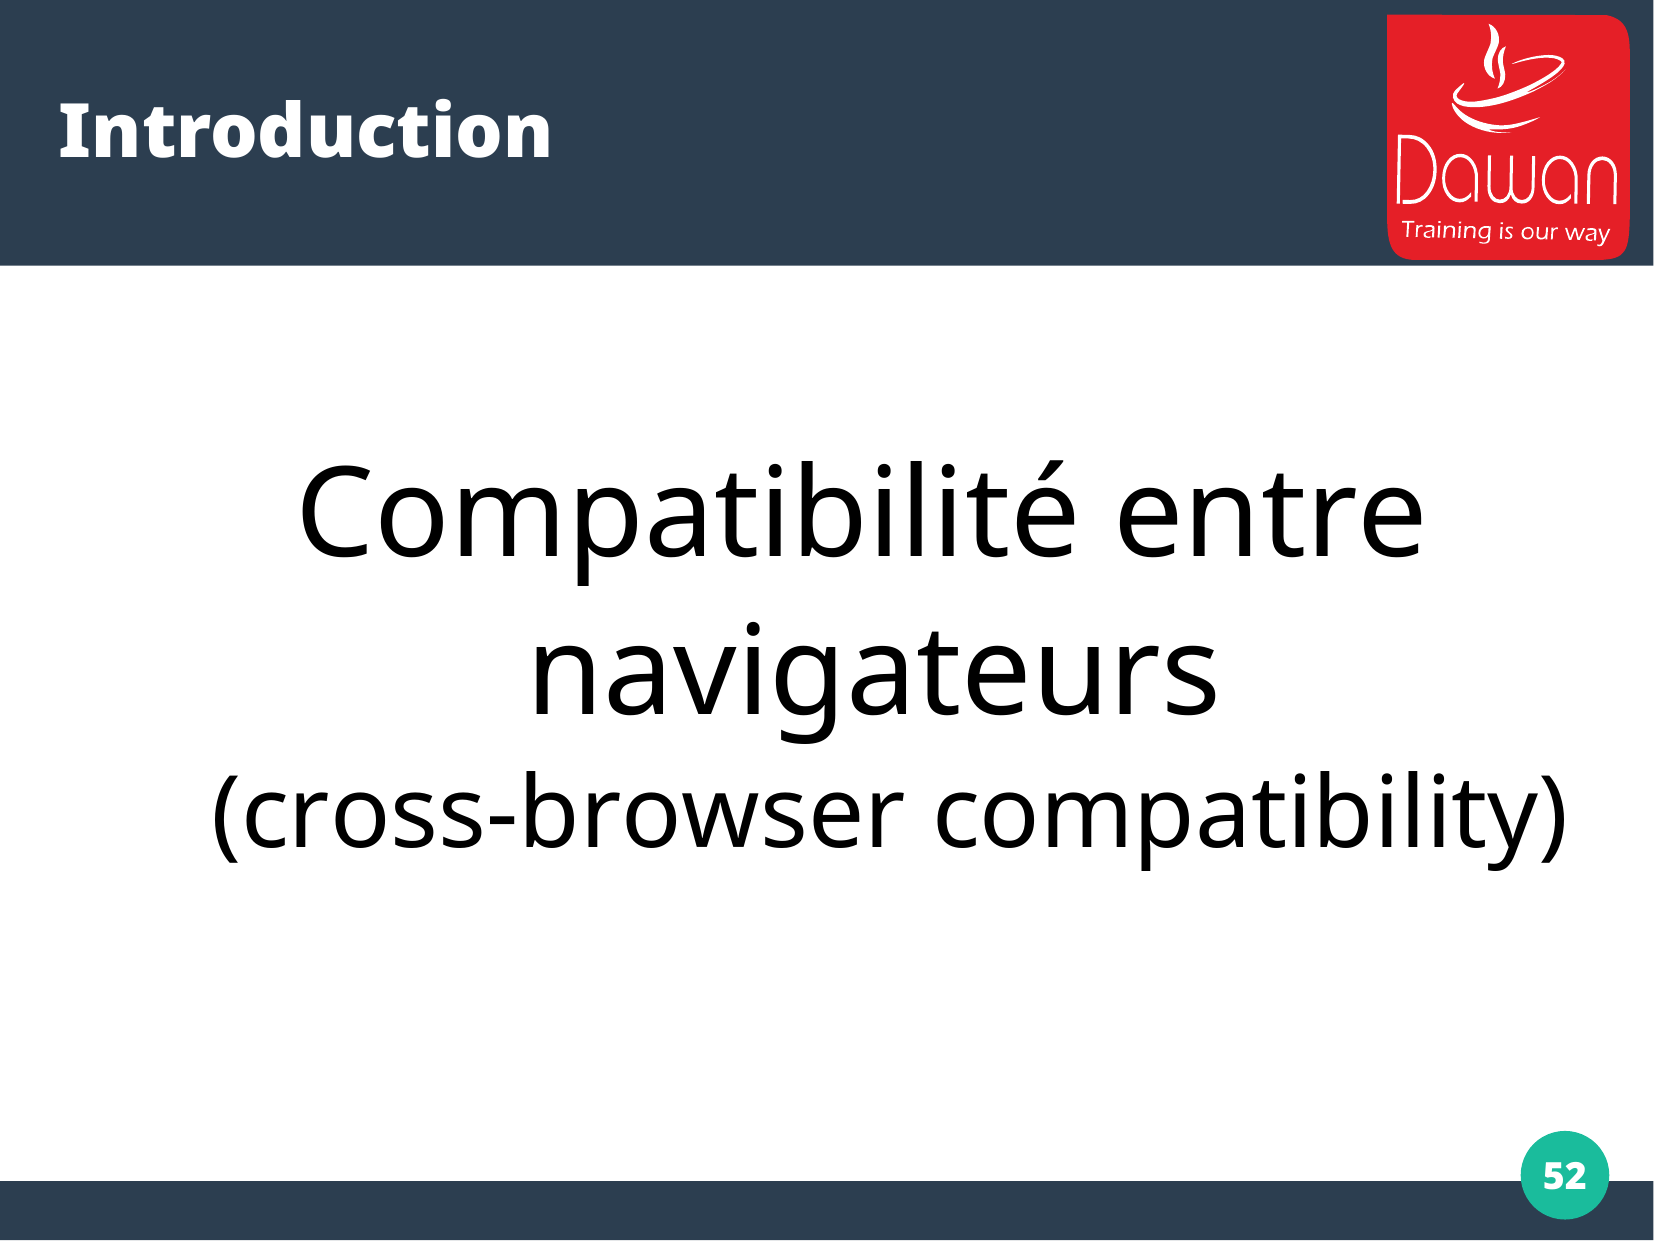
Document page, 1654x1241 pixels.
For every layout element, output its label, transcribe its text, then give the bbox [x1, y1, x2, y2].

title Introduction [59, 49, 1387, 207]
list Compatibilité entre navigateurs (cross-browser compatibility) [59, 324, 1595, 1152]
picture [1387, 14, 1630, 260]
